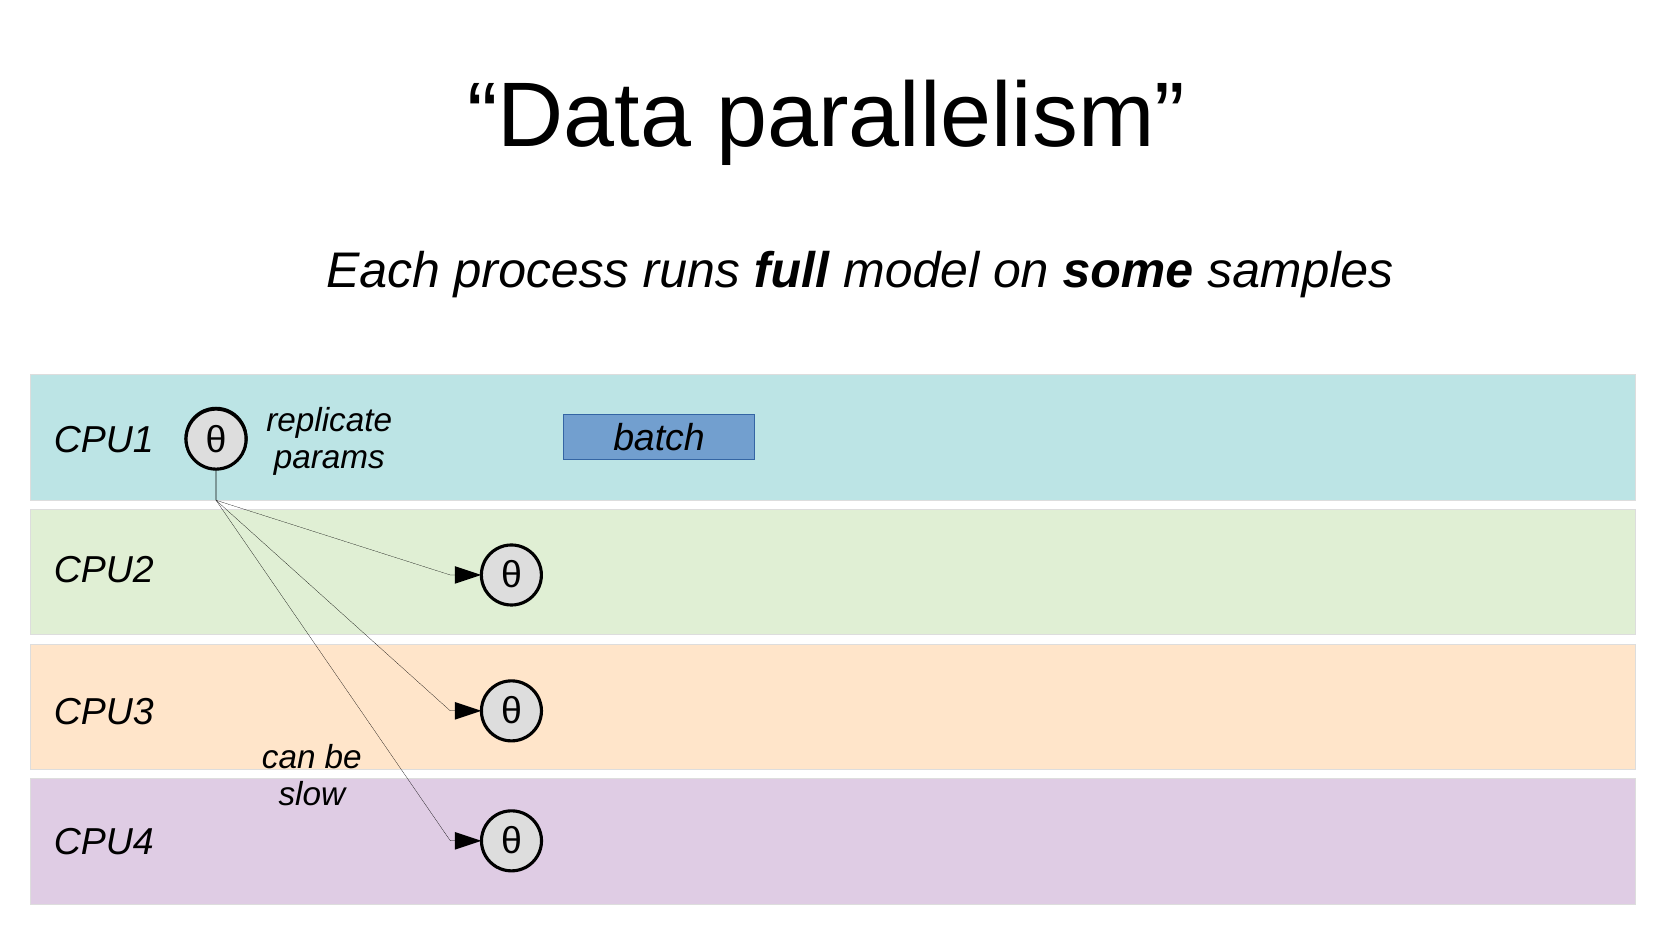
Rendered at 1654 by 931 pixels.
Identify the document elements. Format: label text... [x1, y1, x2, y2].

text_box θ [481, 680, 542, 741]
text_box [30, 509, 309, 635]
text_box θ [186, 409, 237, 470]
text_box CPU4 [39, 813, 190, 871]
text_box Each process runs full model on some samples [311, 234, 1510, 362]
text_box batch [563, 414, 755, 460]
text_box CPU3 [39, 683, 190, 741]
text_box θ [481, 544, 542, 606]
text_box CPU1 [39, 411, 190, 469]
text_box can be slow [219, 730, 404, 820]
text_box [229, 509, 1636, 635]
title “Data parallelism” [82, 37, 1571, 193]
text_box [30, 778, 1636, 905]
text_box replicate params [237, 394, 422, 483]
text_box [30, 374, 1636, 501]
text_box [224, 509, 366, 635]
text_box [30, 644, 374, 770]
text_box [318, 644, 1636, 770]
text_box θ [481, 810, 542, 871]
text_box CPU2 [39, 541, 190, 599]
